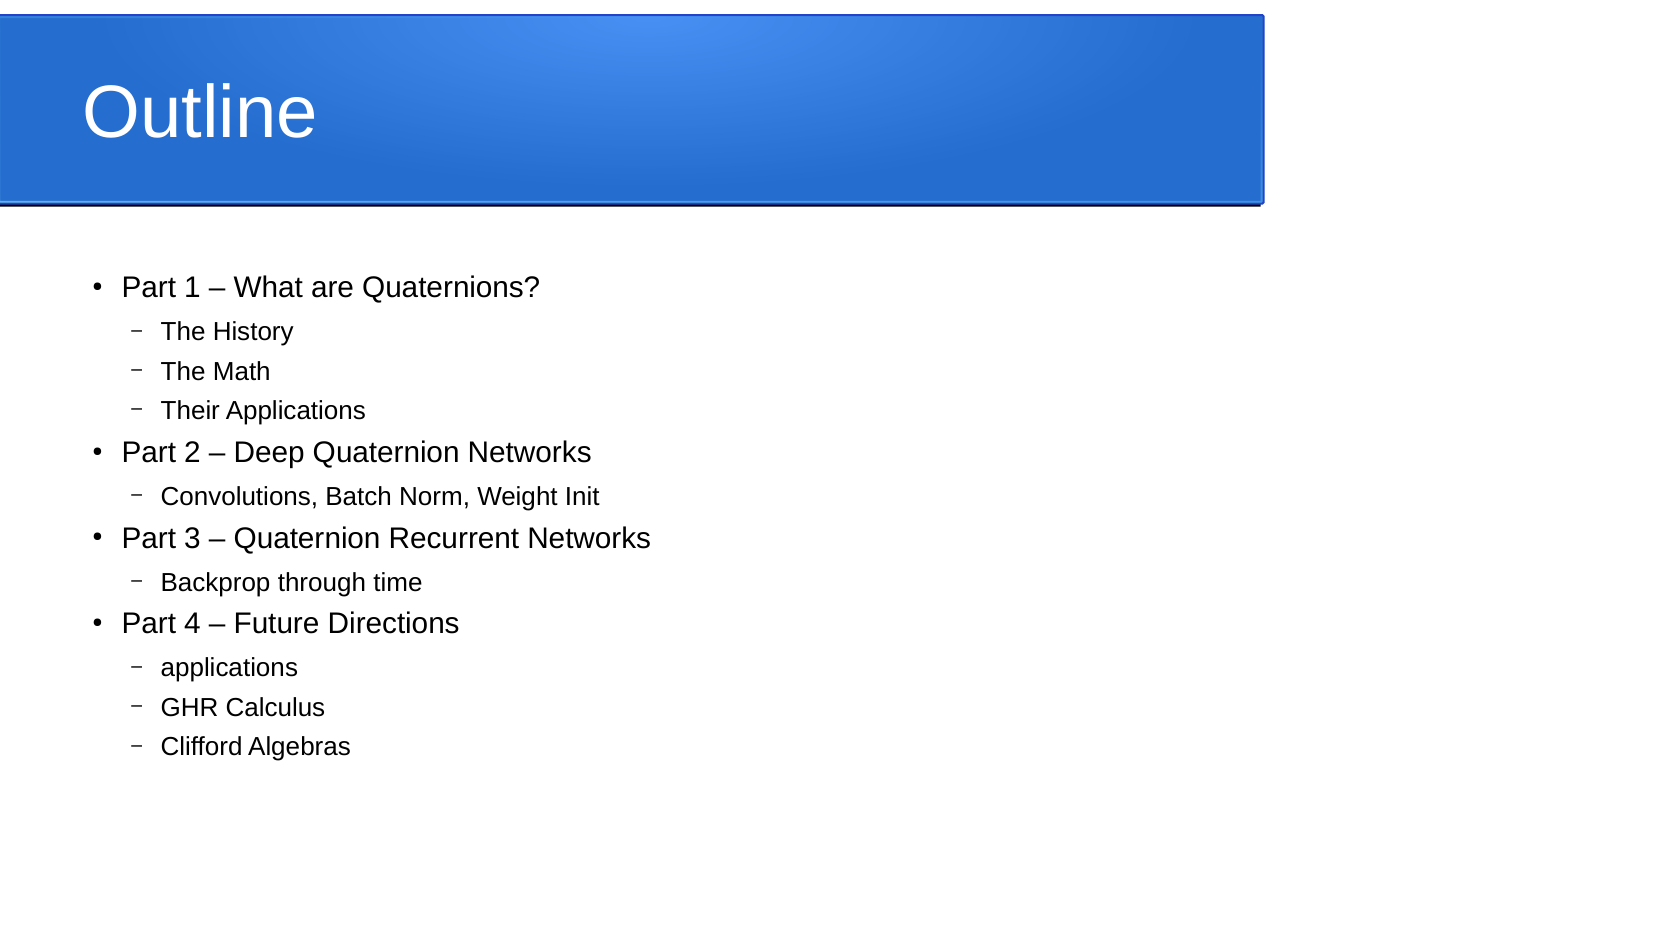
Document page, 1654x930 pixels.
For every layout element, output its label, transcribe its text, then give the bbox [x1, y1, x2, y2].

list Part 1 – What are Quaternions? The History The Math Their Applications Part 2 – Deep Quaternion Networks Convolutions, Batch Norm, Weight Init Part 3 – Quaternion Recurrent Networks Backprop through time Part 4 – Future Directions applications GHR Calculus Clifford Algebras [82, 224, 1571, 764]
title Outline [82, 35, 1234, 189]
